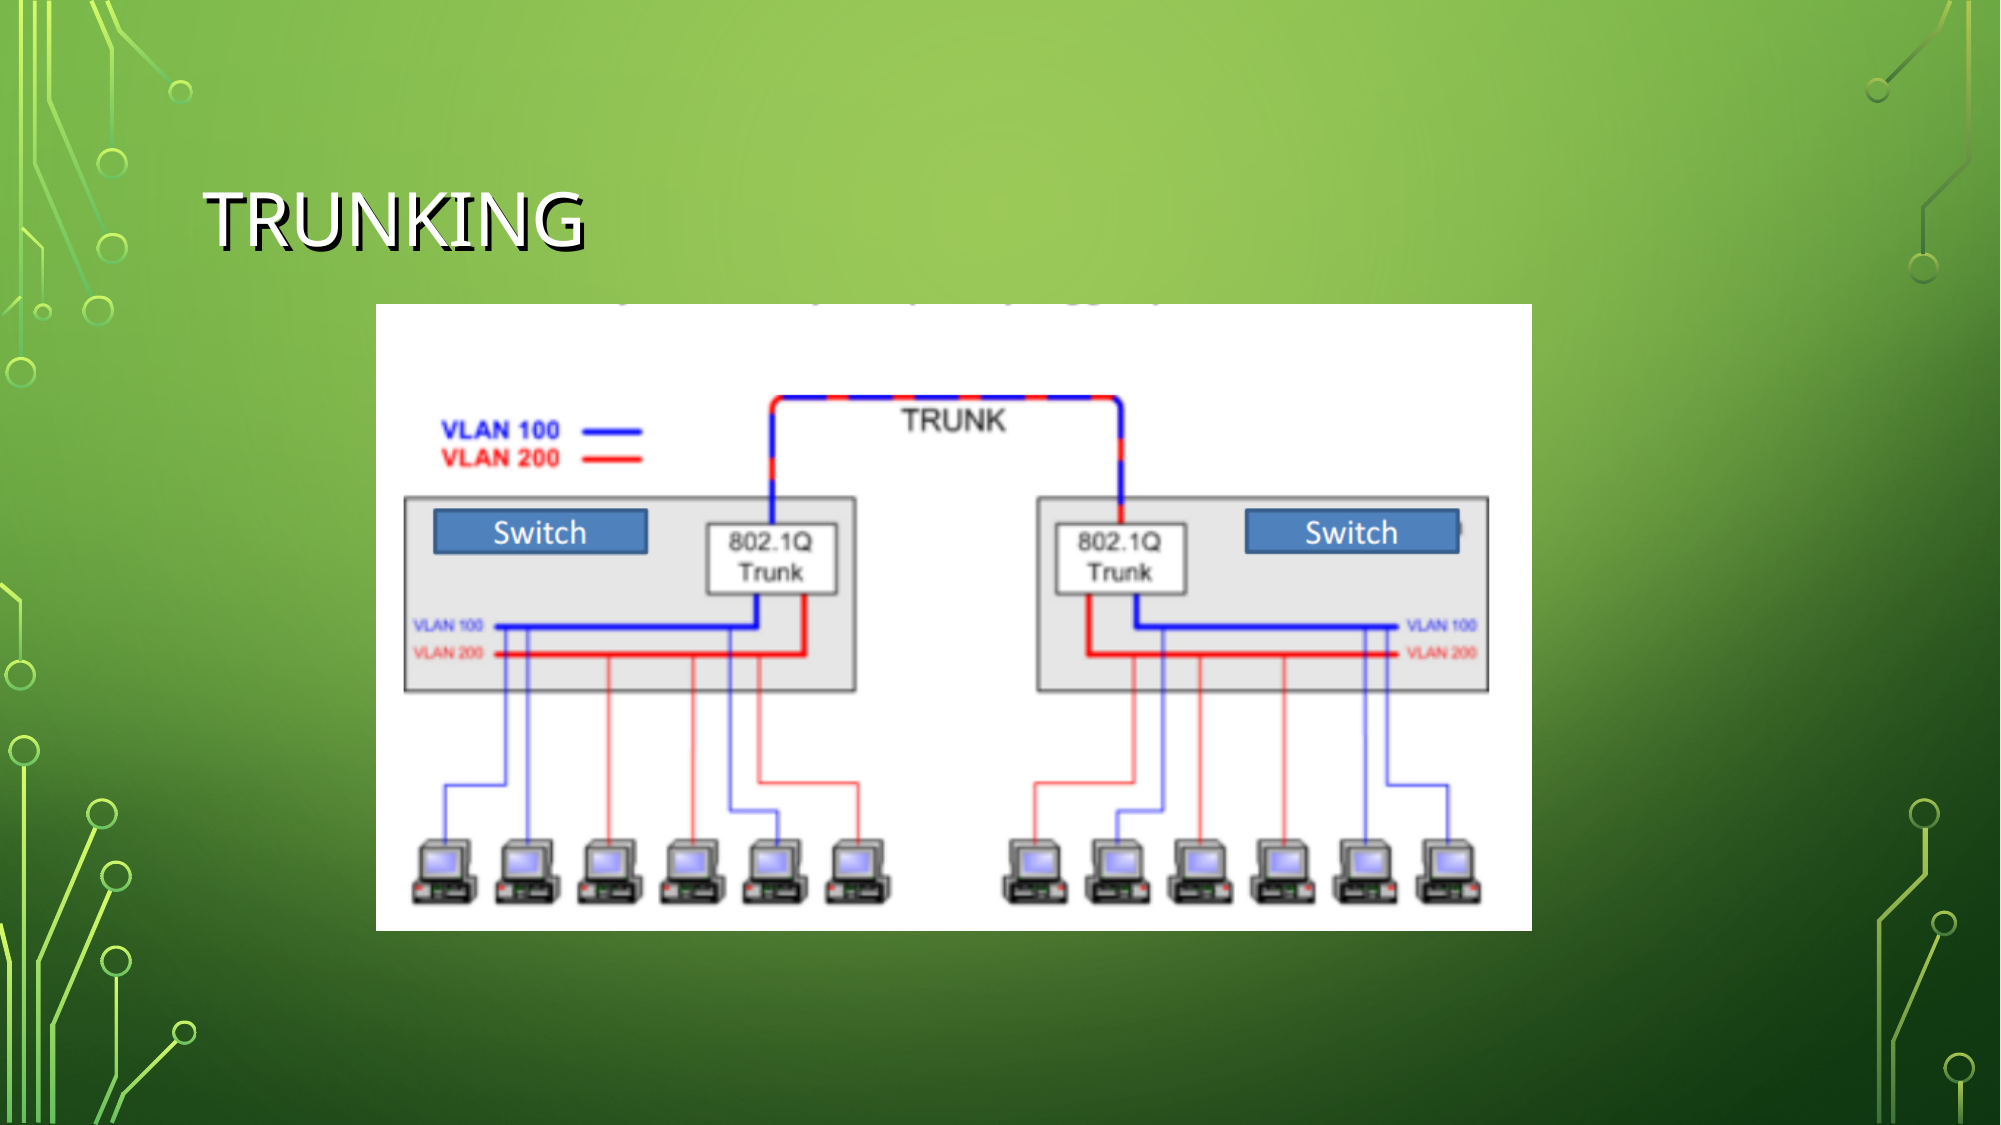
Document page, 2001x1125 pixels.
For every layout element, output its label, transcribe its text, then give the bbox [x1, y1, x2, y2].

title TRUNKING [187, 101, 1813, 344]
picture [376, 304, 1532, 931]
